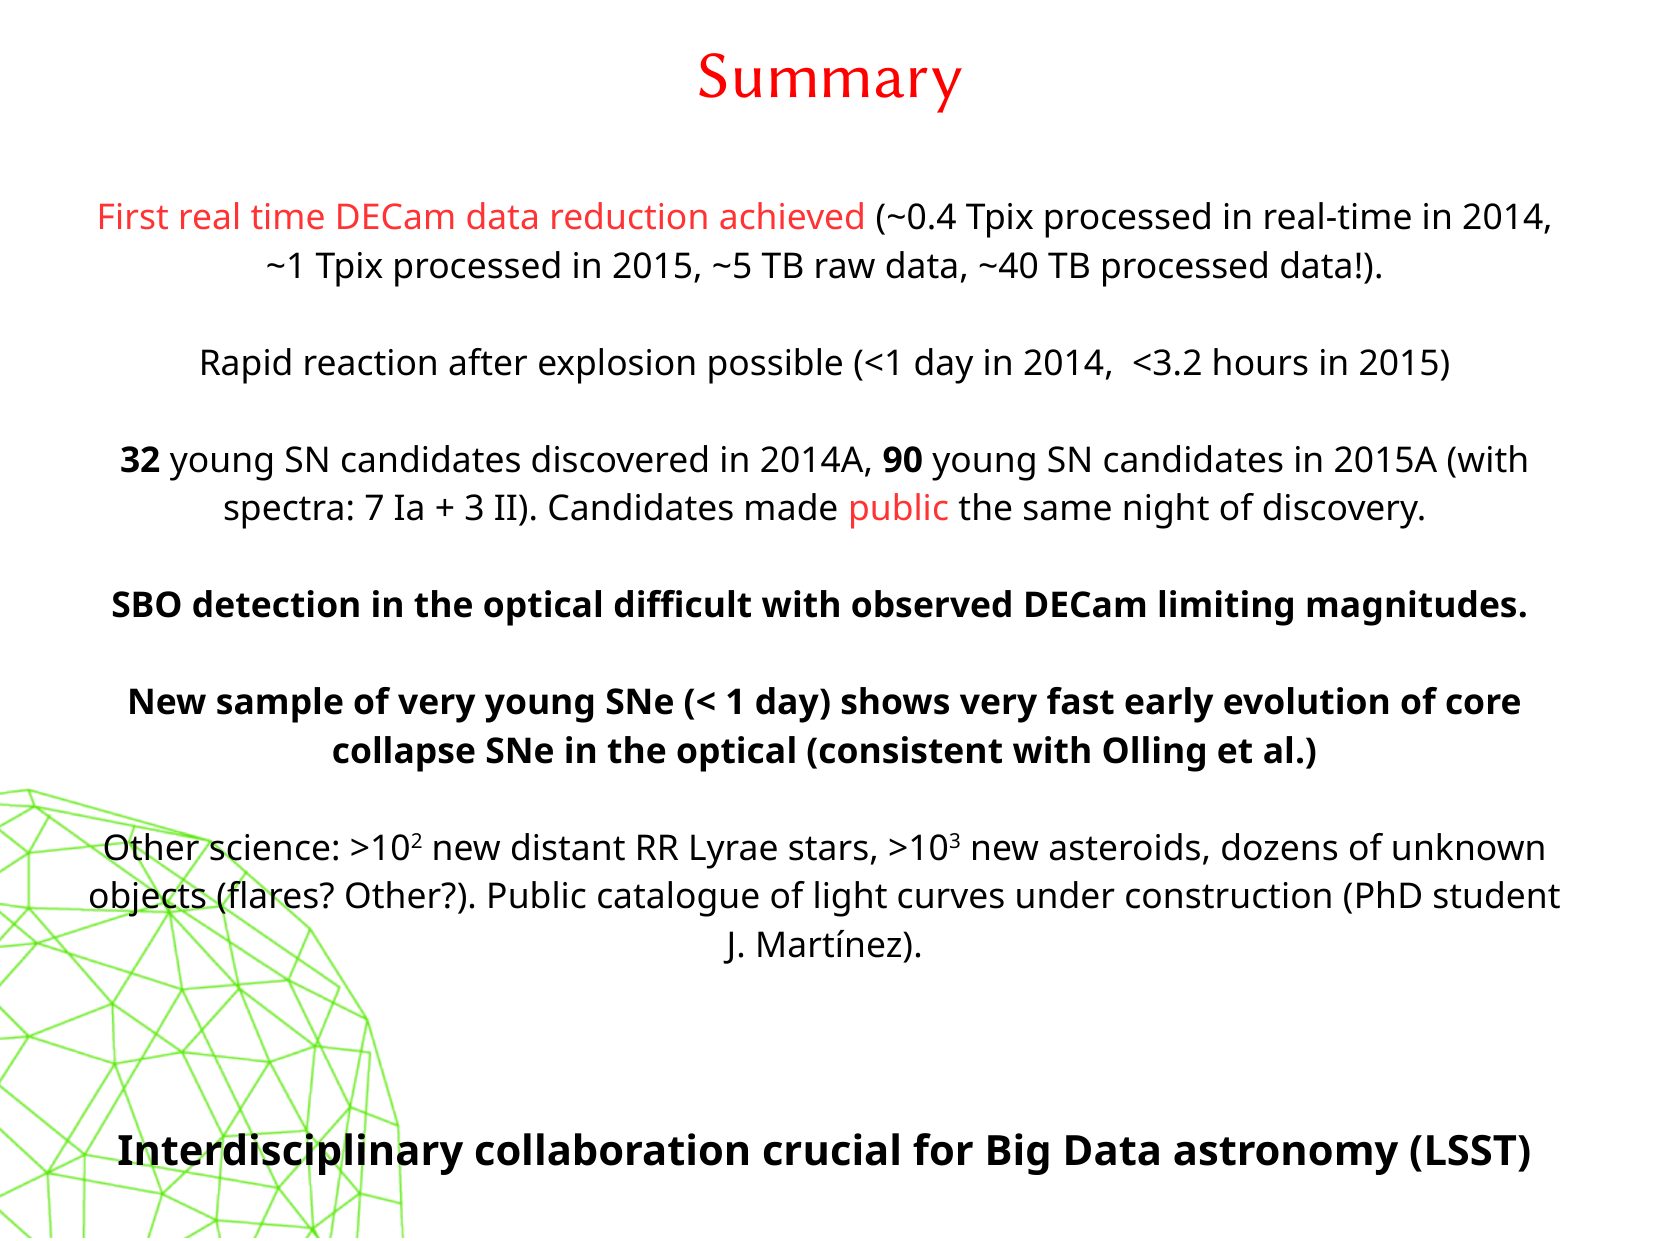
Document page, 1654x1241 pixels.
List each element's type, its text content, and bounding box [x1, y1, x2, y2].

text_box Summary [215, 30, 1446, 184]
text_box First real time DECam data reduction achieved (~0.4 Tpix processed in real-time in 2014, ~1 Tpix processed in 2015, ~5 TB raw data, ~40 TB processed data!). Rapid reaction after explosion possible (<1 day in 2014, <3.2 hours in 2015) 32 young SN candidates discovered in 2014A, 90 young SN candidates in 2015A (with spectra: 7 Ia + 3 II). Candidates made public the same night of discovery. SBO detection in the optical difficult with observed DECam limiting magnitudes. New sample of very young SNe (< 1 day) shows very fast early evolution of core collapse SNe in the optical (consistent with Olling et al.) Other science: >102 new distant RR Lyrae stars, >103 new asteroids, dozens of unknown objects (flares? Other?). Public catalogue of light curves under construction (PhD student J. Martínez). Interdisciplinary collaboration crucial for Big Data astronomy (LSST) [60, 184, 1590, 1125]
picture [0, 787, 405, 1238]
